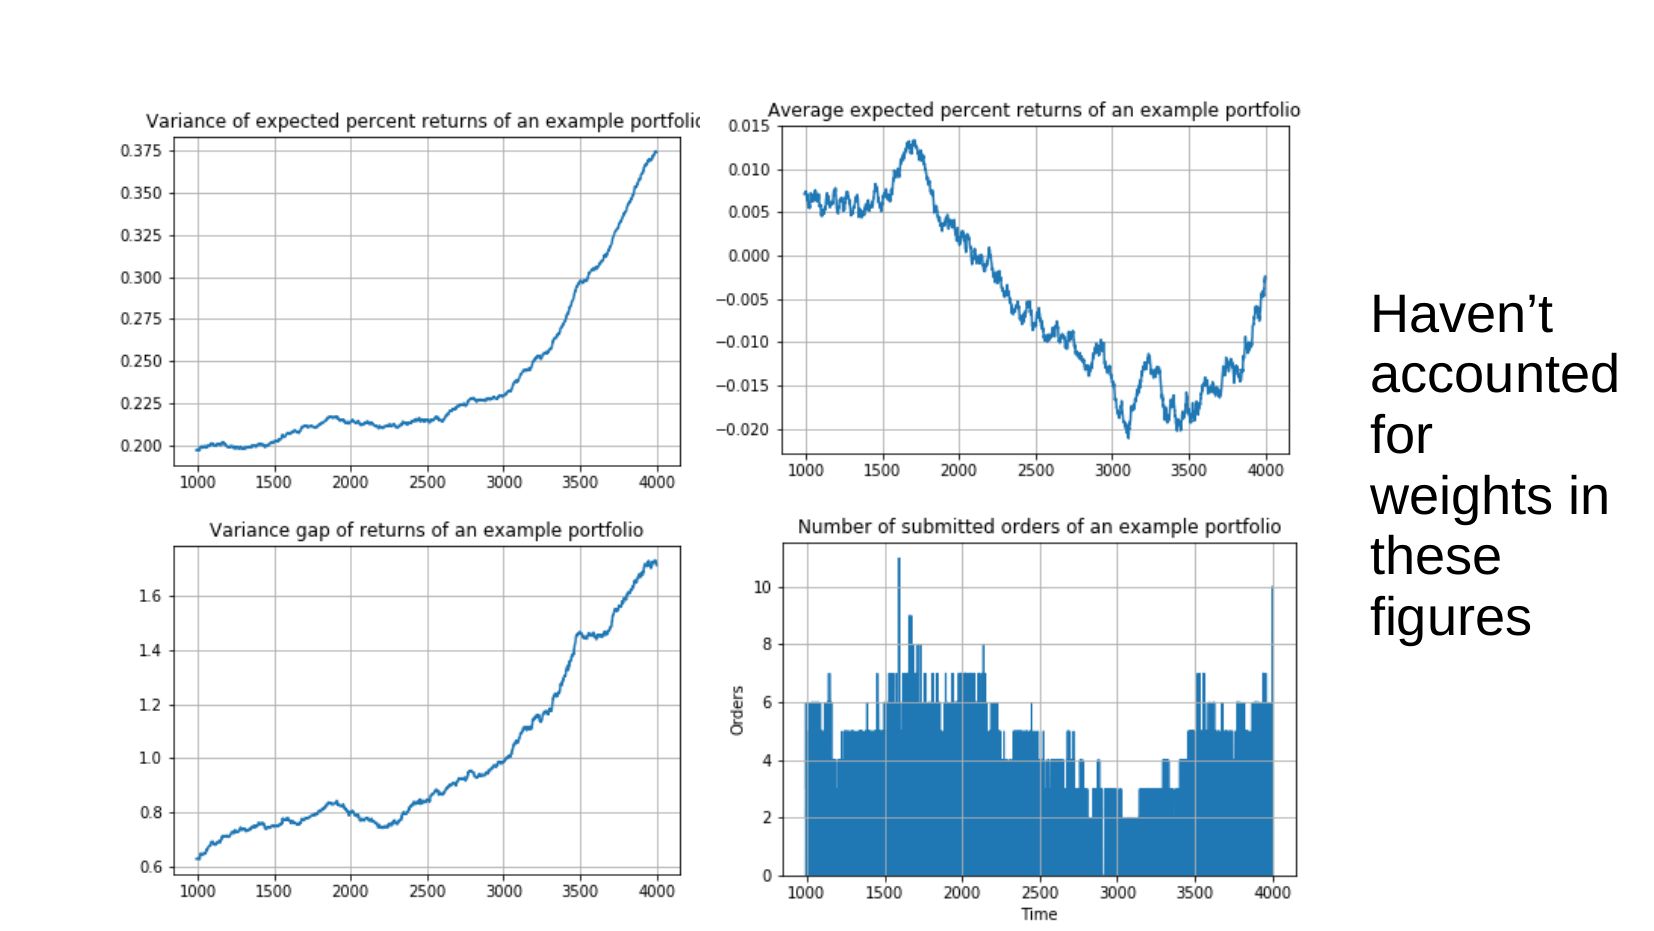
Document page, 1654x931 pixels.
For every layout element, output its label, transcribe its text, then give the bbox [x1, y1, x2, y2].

list Haven’t accounted for weights in these figures [1354, 283, 1630, 823]
picture [92, 73, 1362, 931]
